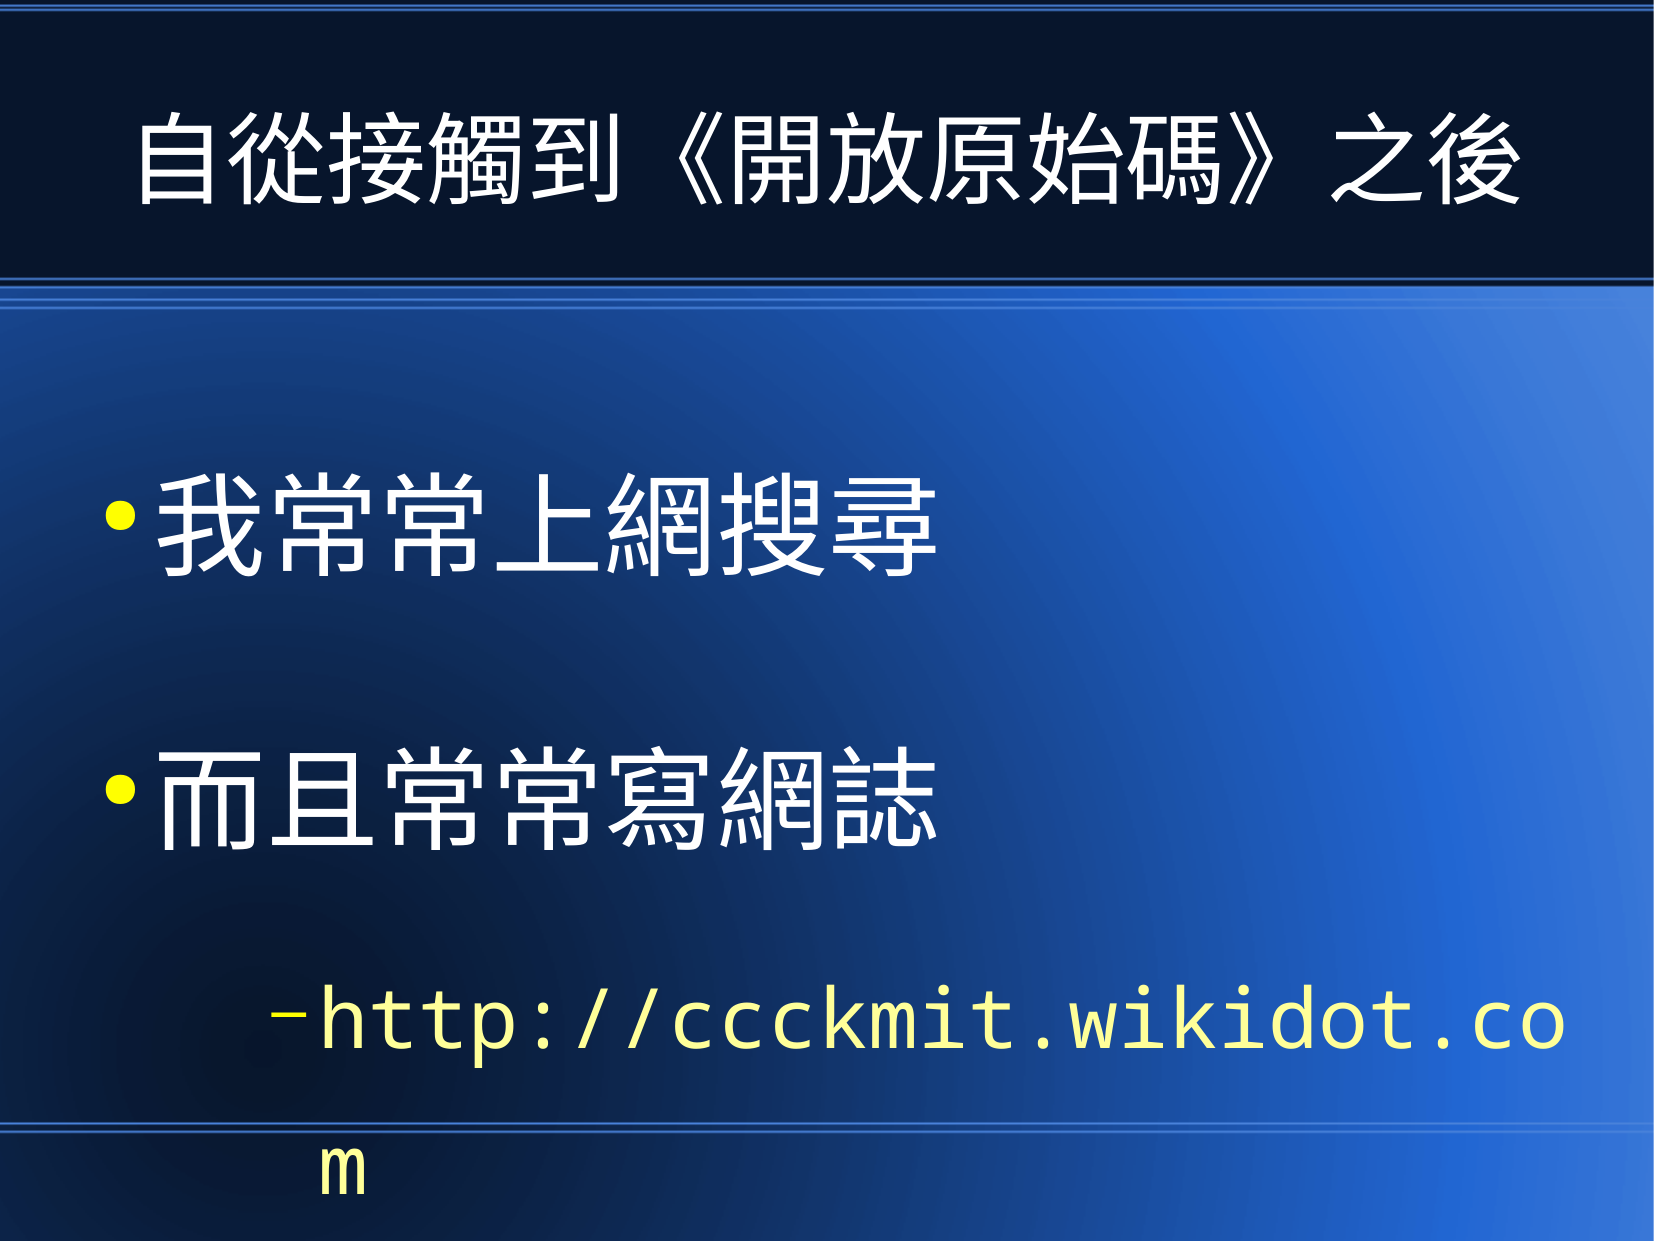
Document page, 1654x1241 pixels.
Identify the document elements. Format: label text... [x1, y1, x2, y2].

title 自從接觸到《開放原始碼》之後 [82, 49, 1571, 257]
list 我常常上網搜尋 而且常常寫網誌 http://ccckmit.wikidot.com [82, 355, 1571, 1241]
picture [0, 0, 1654, 1241]
